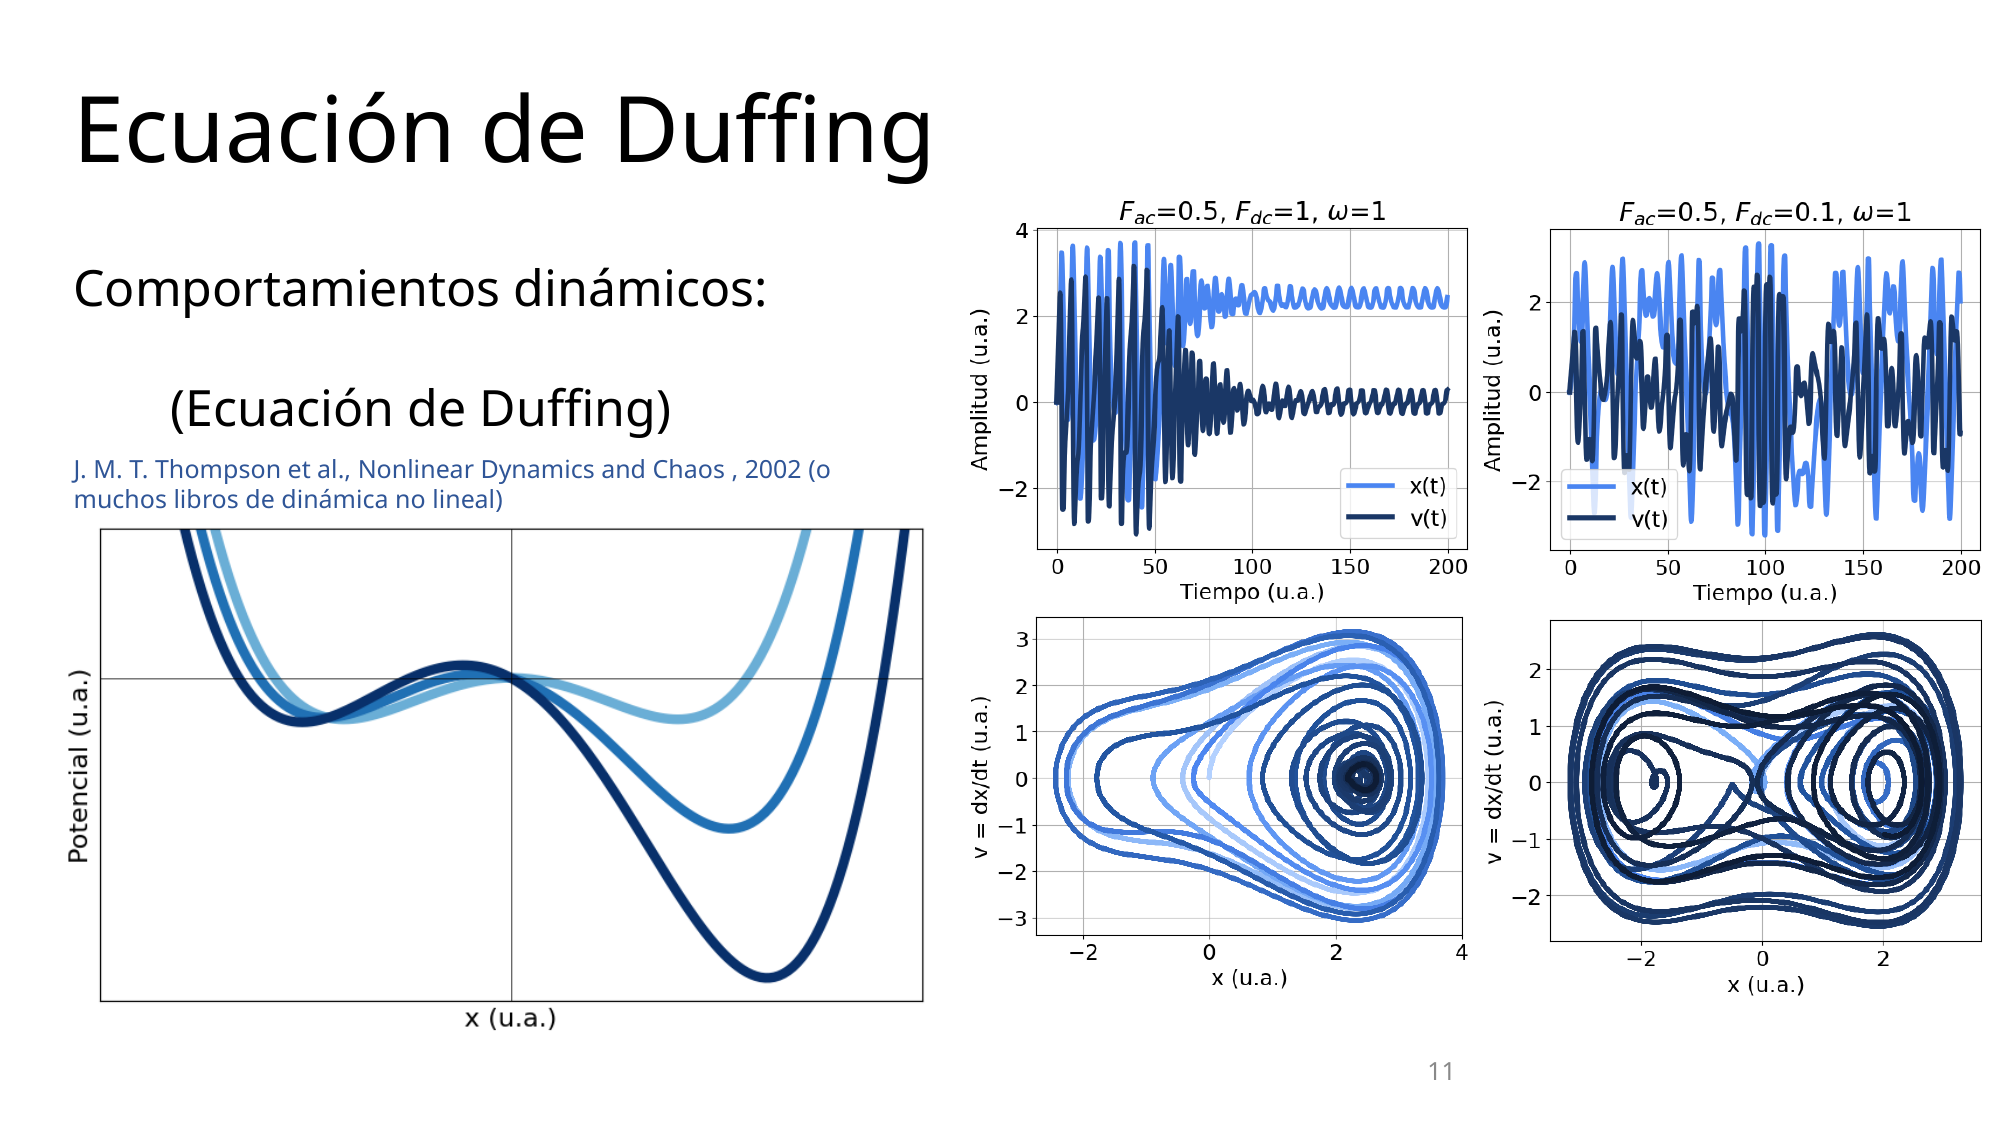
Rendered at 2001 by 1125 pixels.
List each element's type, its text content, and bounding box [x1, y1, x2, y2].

title Ecuación de Duffing [58, 24, 1784, 242]
picture [962, 192, 1989, 1004]
text_box J. M. T. Thompson et al., Nonlinear Dynamics and Chaos , 2002 (o muchos libros de dinámica no lineal) [58, 445, 918, 522]
picture [58, 517, 934, 1043]
text_box 11 [1412, 1042, 1863, 1103]
text_box Comportamientos dinámicos: (Ecuación de Duffing) [58, 248, 934, 446]
